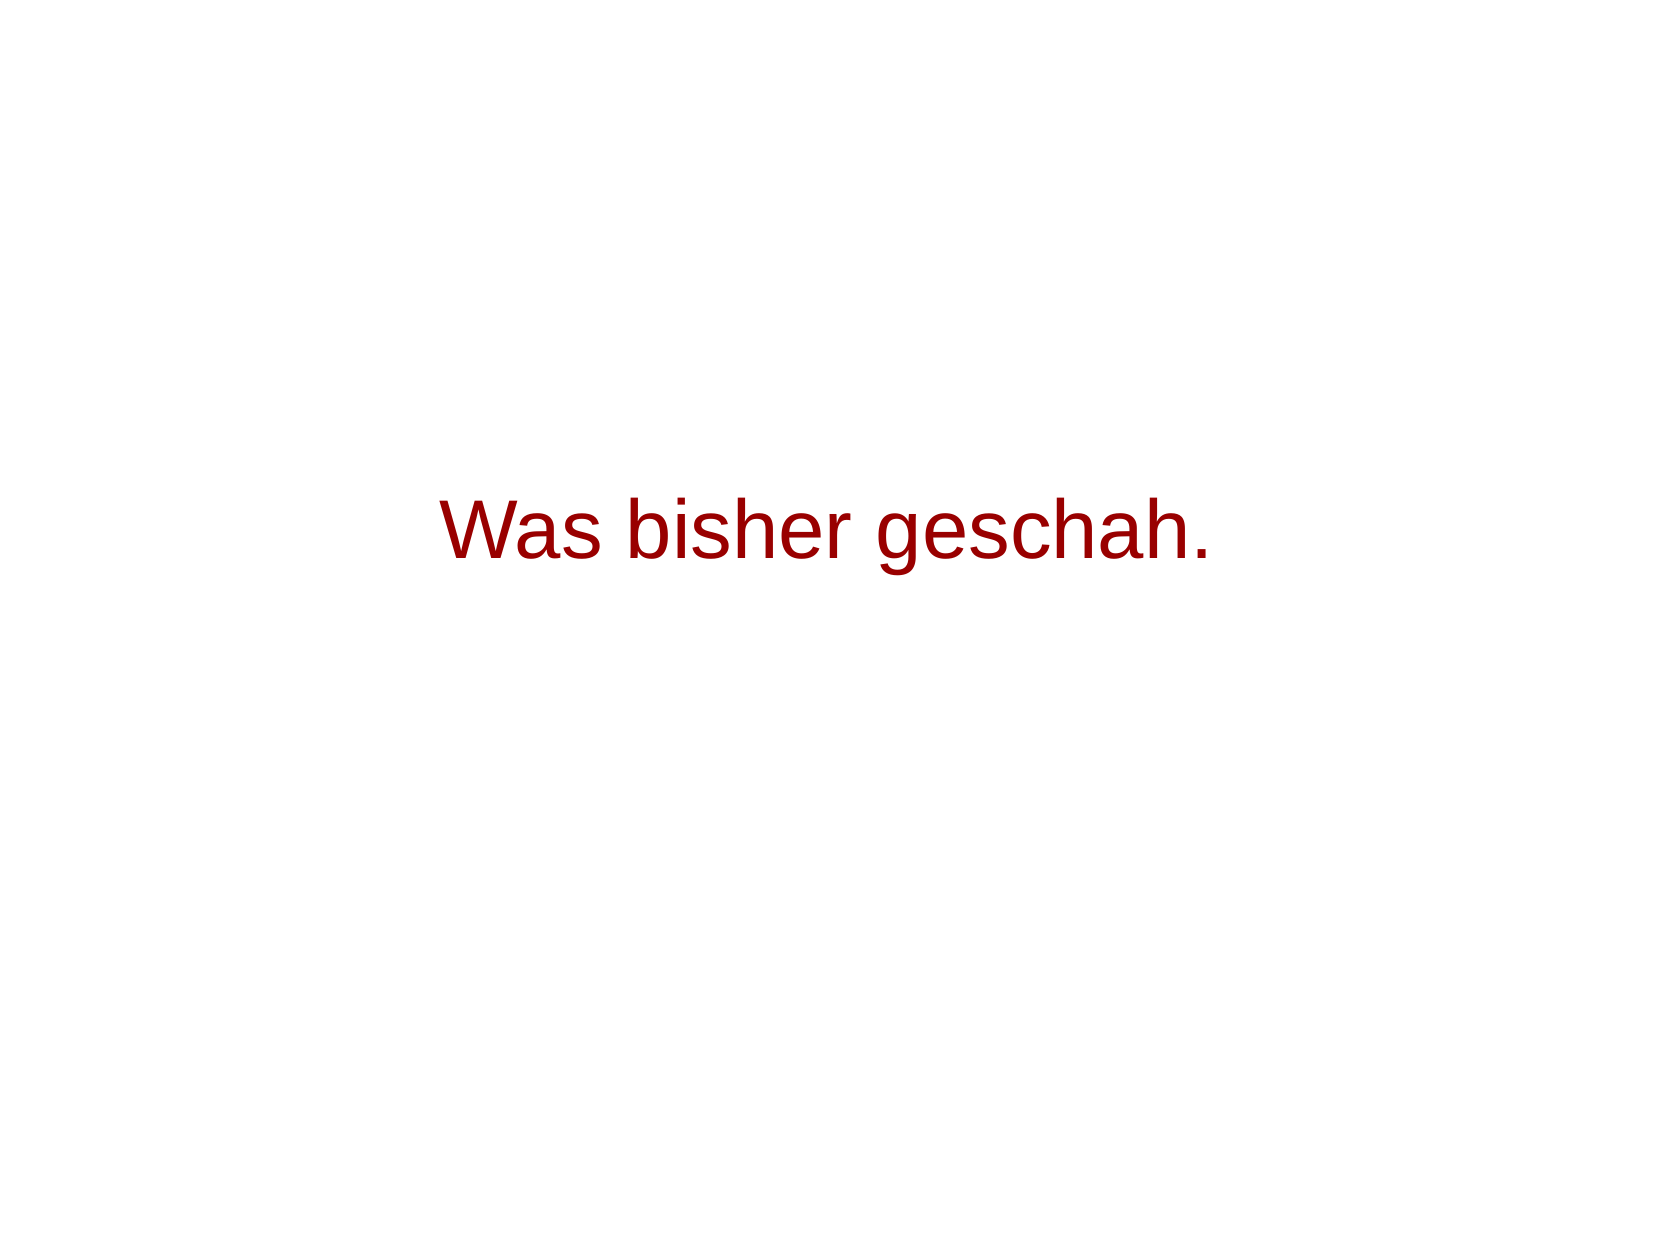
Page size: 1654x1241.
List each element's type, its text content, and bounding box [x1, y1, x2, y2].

subtitle Was bisher geschah. [82, 49, 1571, 1010]
